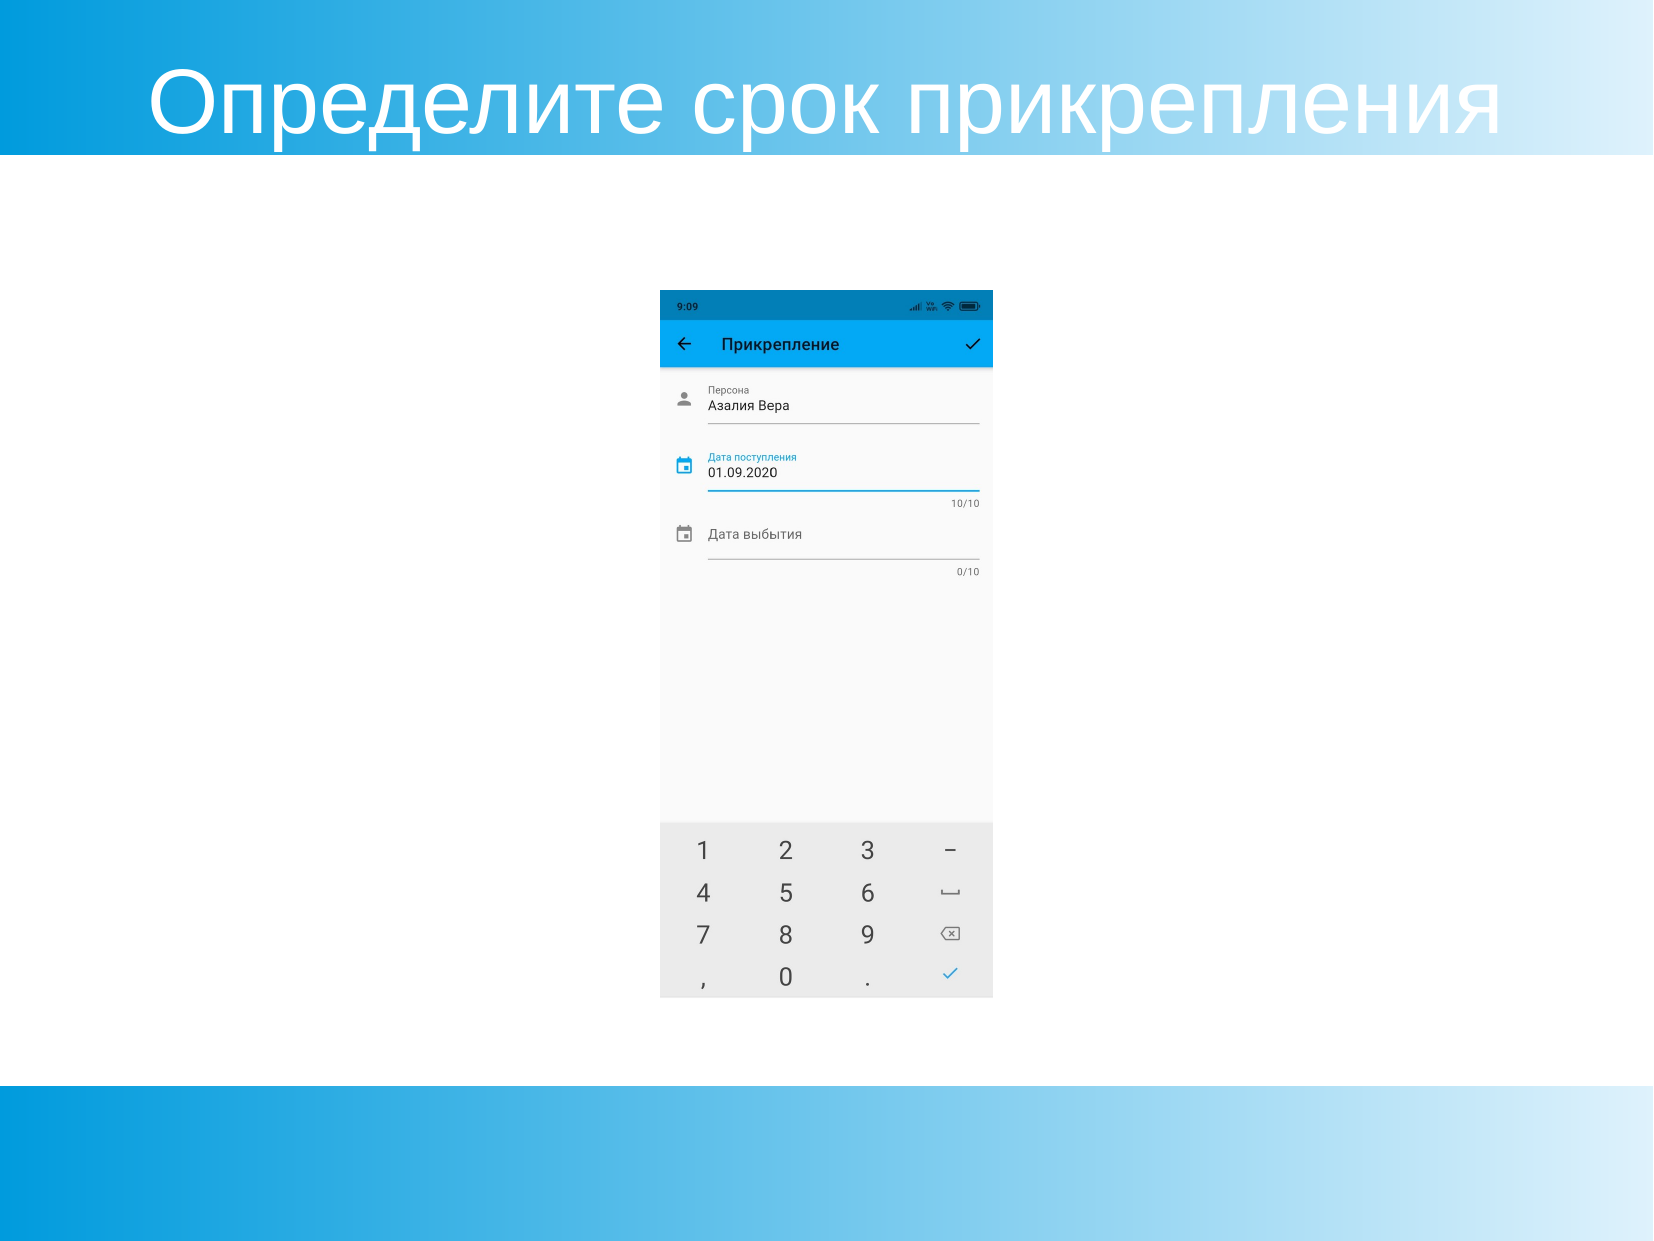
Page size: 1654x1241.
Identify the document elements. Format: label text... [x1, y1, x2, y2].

picture [812, 343, 819, 349]
picture [822, 342, 838, 350]
picture [679, 341, 690, 349]
picture [660, 368, 993, 1010]
title Определите срок прикрепления [82, 49, 1571, 155]
